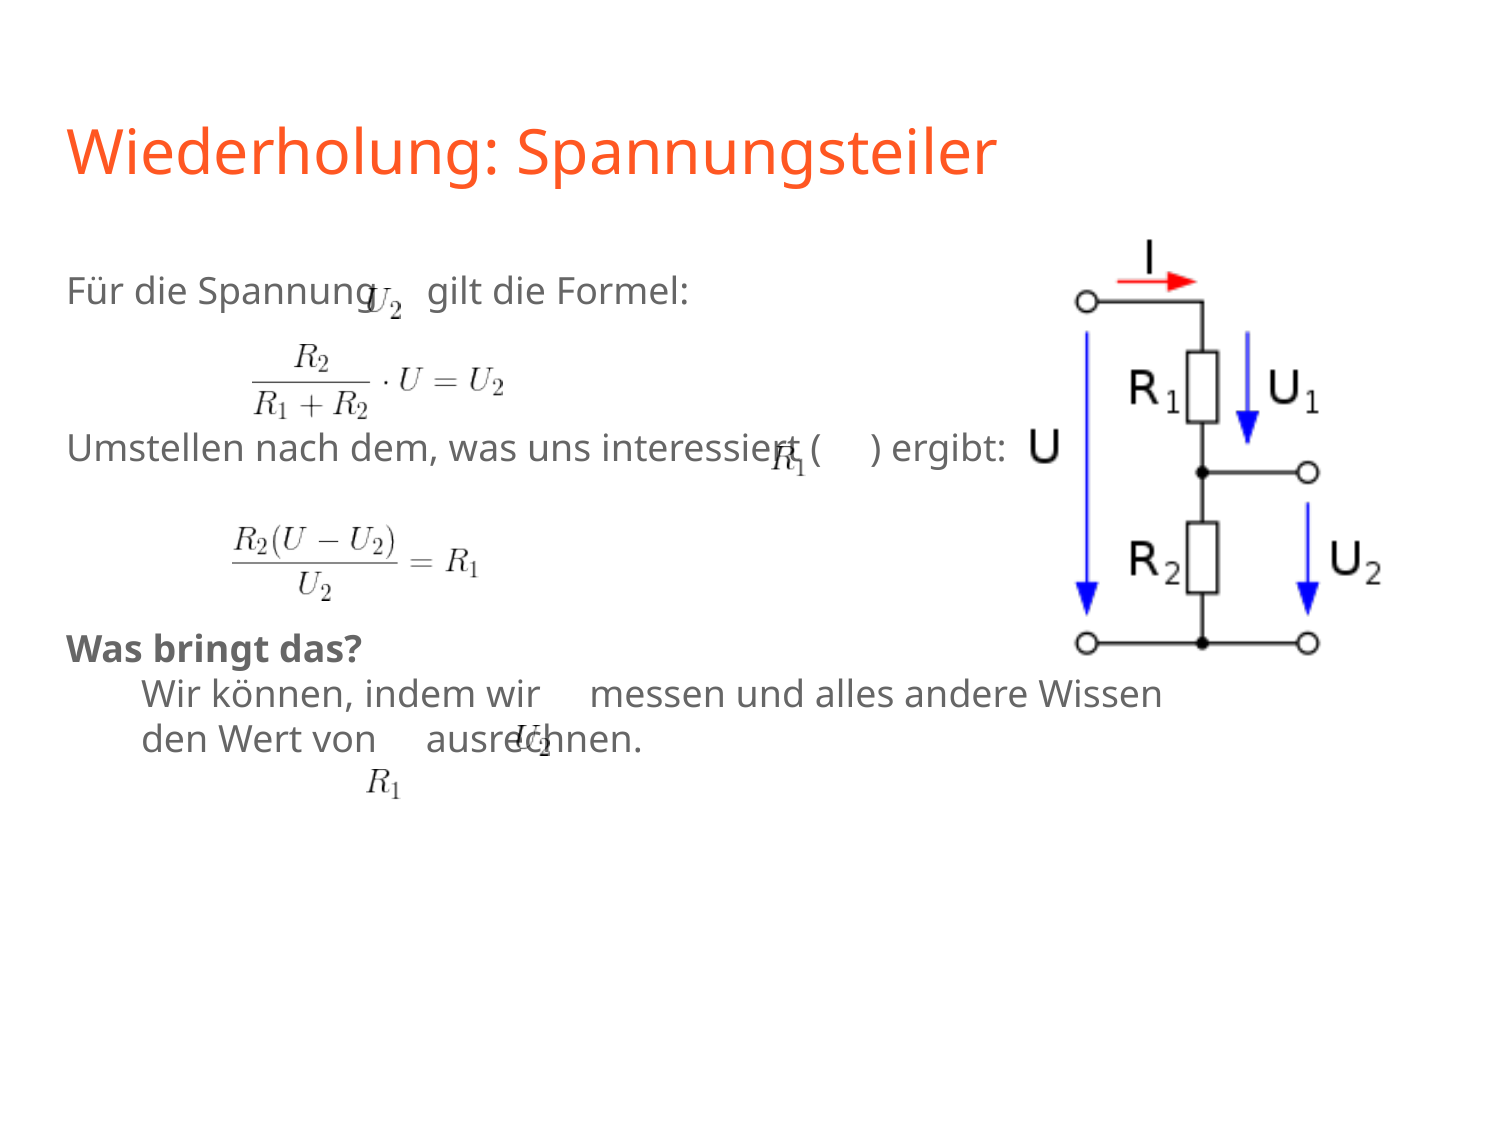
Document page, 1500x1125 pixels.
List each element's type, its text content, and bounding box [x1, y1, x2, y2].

picture [232, 524, 479, 601]
list Für die Spannung gilt die Formel: Umstellen nach dem, was uns interessiert ( ) ergibt: Was bringt das? Wir können, indem wir messen und alles andere Wissen den Wert von ausrechnen. [51, 252, 1449, 1000]
picture [516, 725, 550, 756]
title Wiederholung: Spannungsteiler [51, 97, 1449, 223]
picture [367, 288, 401, 319]
picture [947, 222, 1449, 674]
picture [366, 769, 401, 801]
picture [252, 344, 503, 421]
picture [771, 446, 806, 478]
